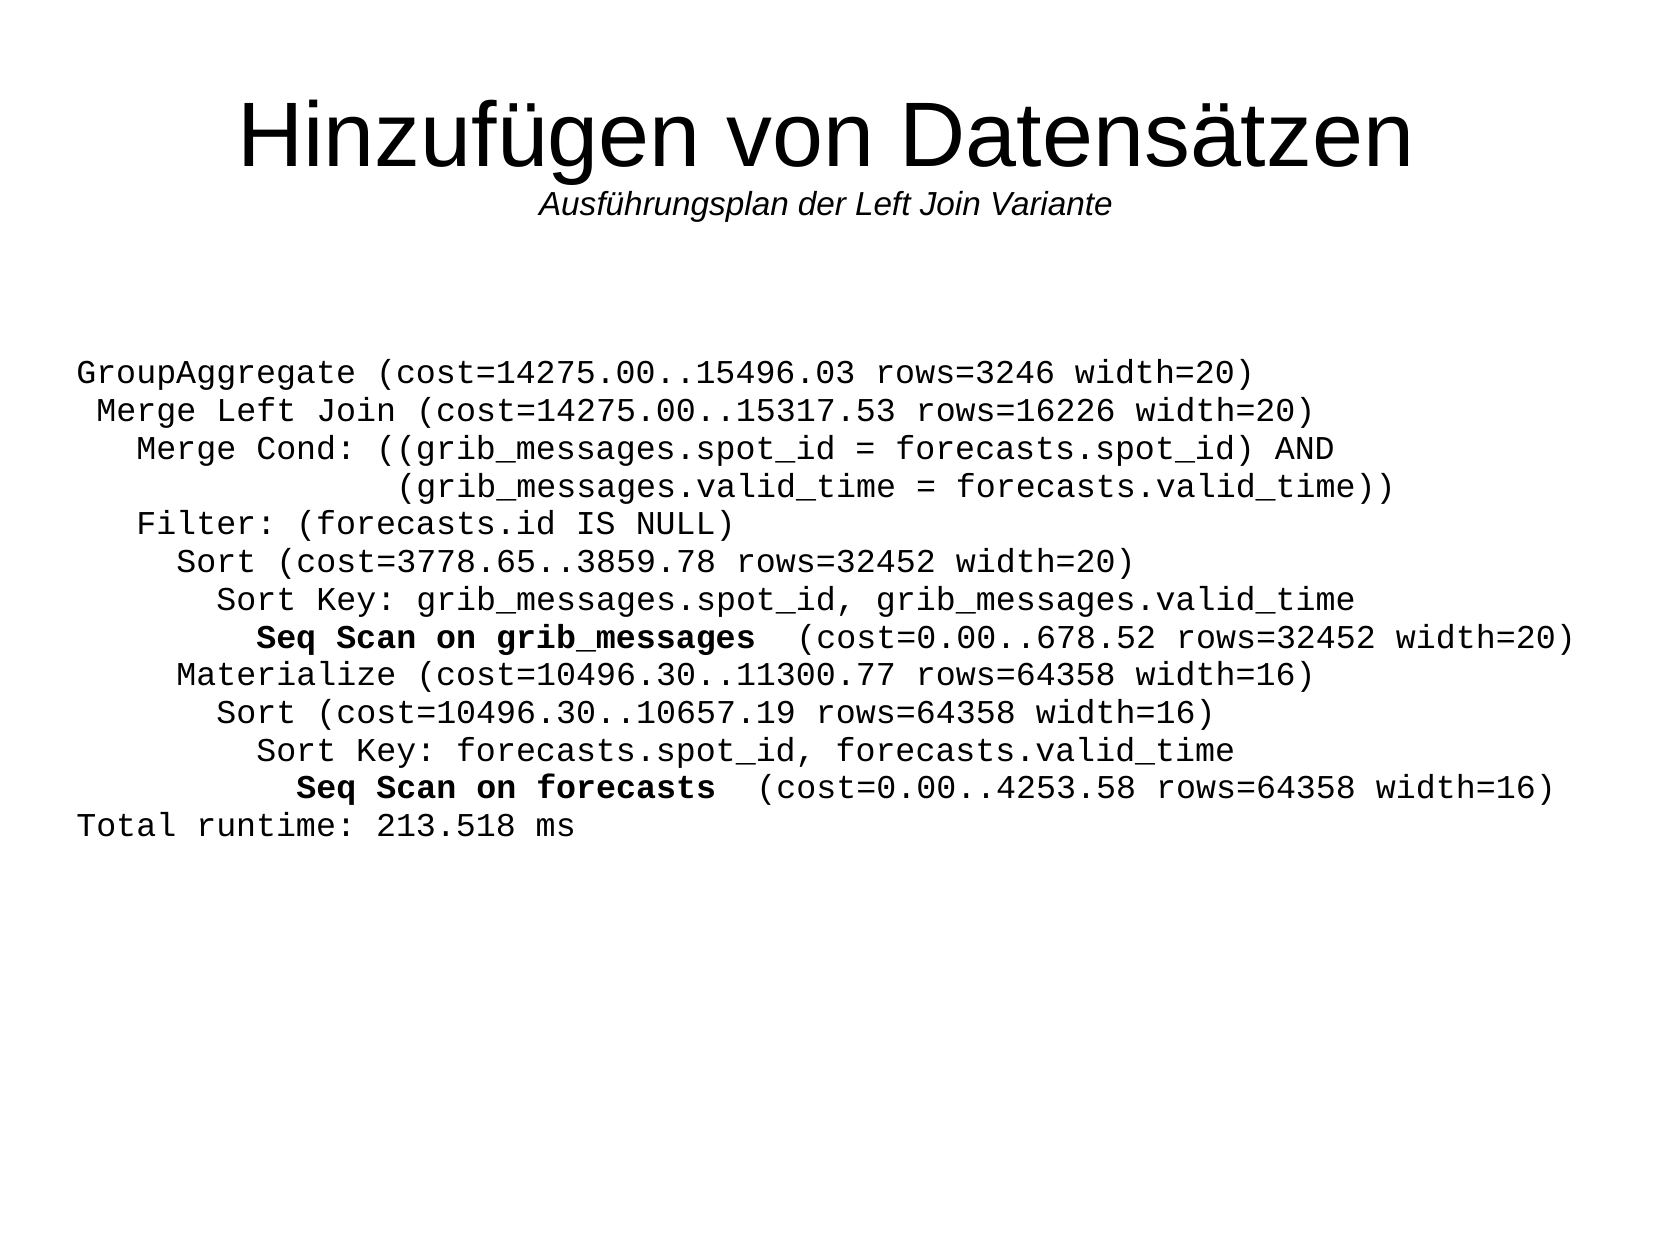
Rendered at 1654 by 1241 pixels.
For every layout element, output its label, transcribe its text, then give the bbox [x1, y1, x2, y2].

title Hinzufügen von Datensätzen Ausführungsplan der Left Join Variante [82, 56, 1571, 250]
subtitle GroupAggregate (cost=14275.00..15496.03 rows=3246 width=20) Merge Left Join (cost=14275.00..15317.53 rows=16226 width=20) Merge Cond: ((grib_messages.spot_id = forecasts.spot_id) AND (grib_messages.valid_time = forecasts.valid_time)) Filter: (forecasts.id IS NULL) Sort (cost=3778.65..3859.78 rows=32452 width=20) Sort Key: grib_messages.spot_id, grib_messages.valid_time Seq Scan on grib_messages (cost=0.00..678.52 rows=32452 width=20) Materialize (cost=10496.30..11300.77 rows=64358 width=16) Sort (cost=10496.30..10657.19 rows=64358 width=16) Sort Key: forecasts.spot_id, forecasts.valid_time Seq Scan on forecasts (cost=0.00..4253.58 rows=64358 width=16) Total runtime: 213.518 ms [76, 356, 1577, 885]
